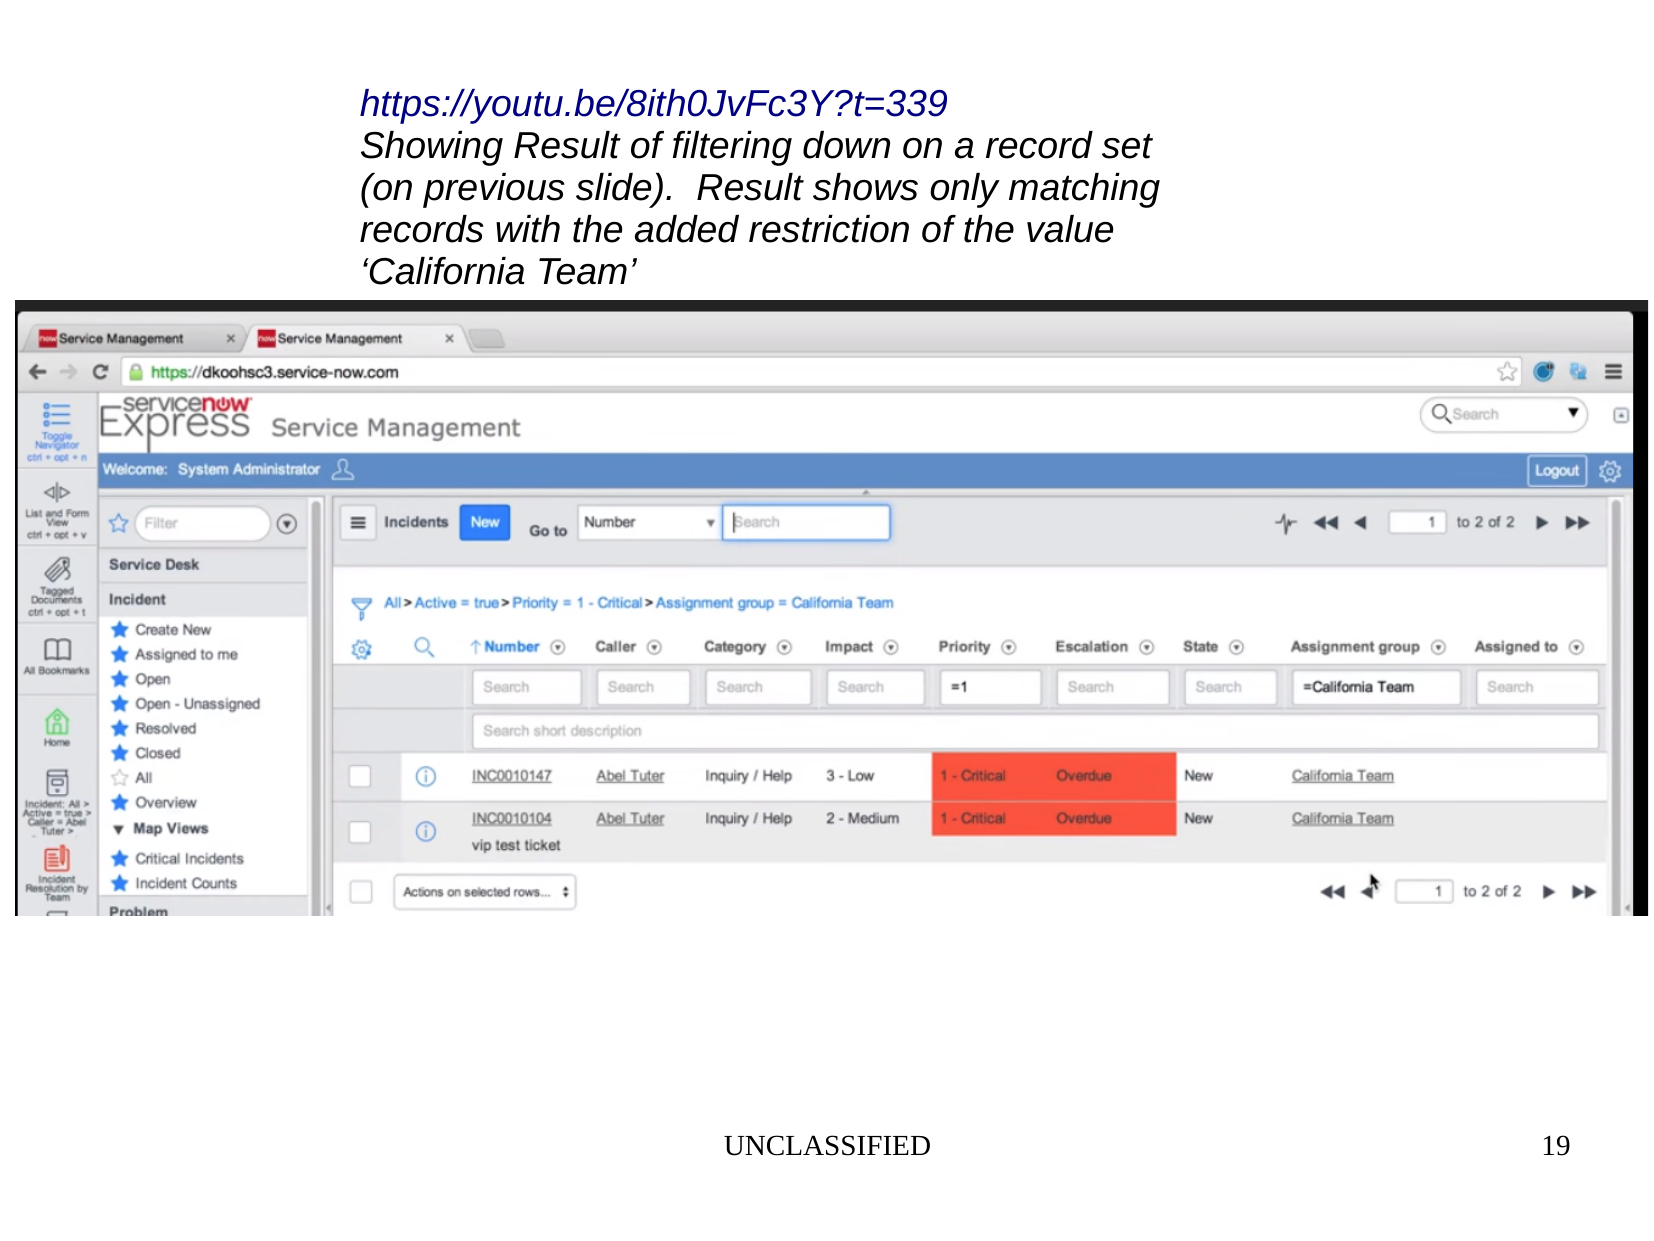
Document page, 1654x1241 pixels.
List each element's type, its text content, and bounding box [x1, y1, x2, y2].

text_box https://youtu.be/8ith0JvFc3Y?t=339 Showing Result of filtering down on a record set (on previous slide). Result shows only matching records with the added restriction of the value ‘California Team’ [345, 75, 1216, 300]
picture [15, 300, 1649, 916]
